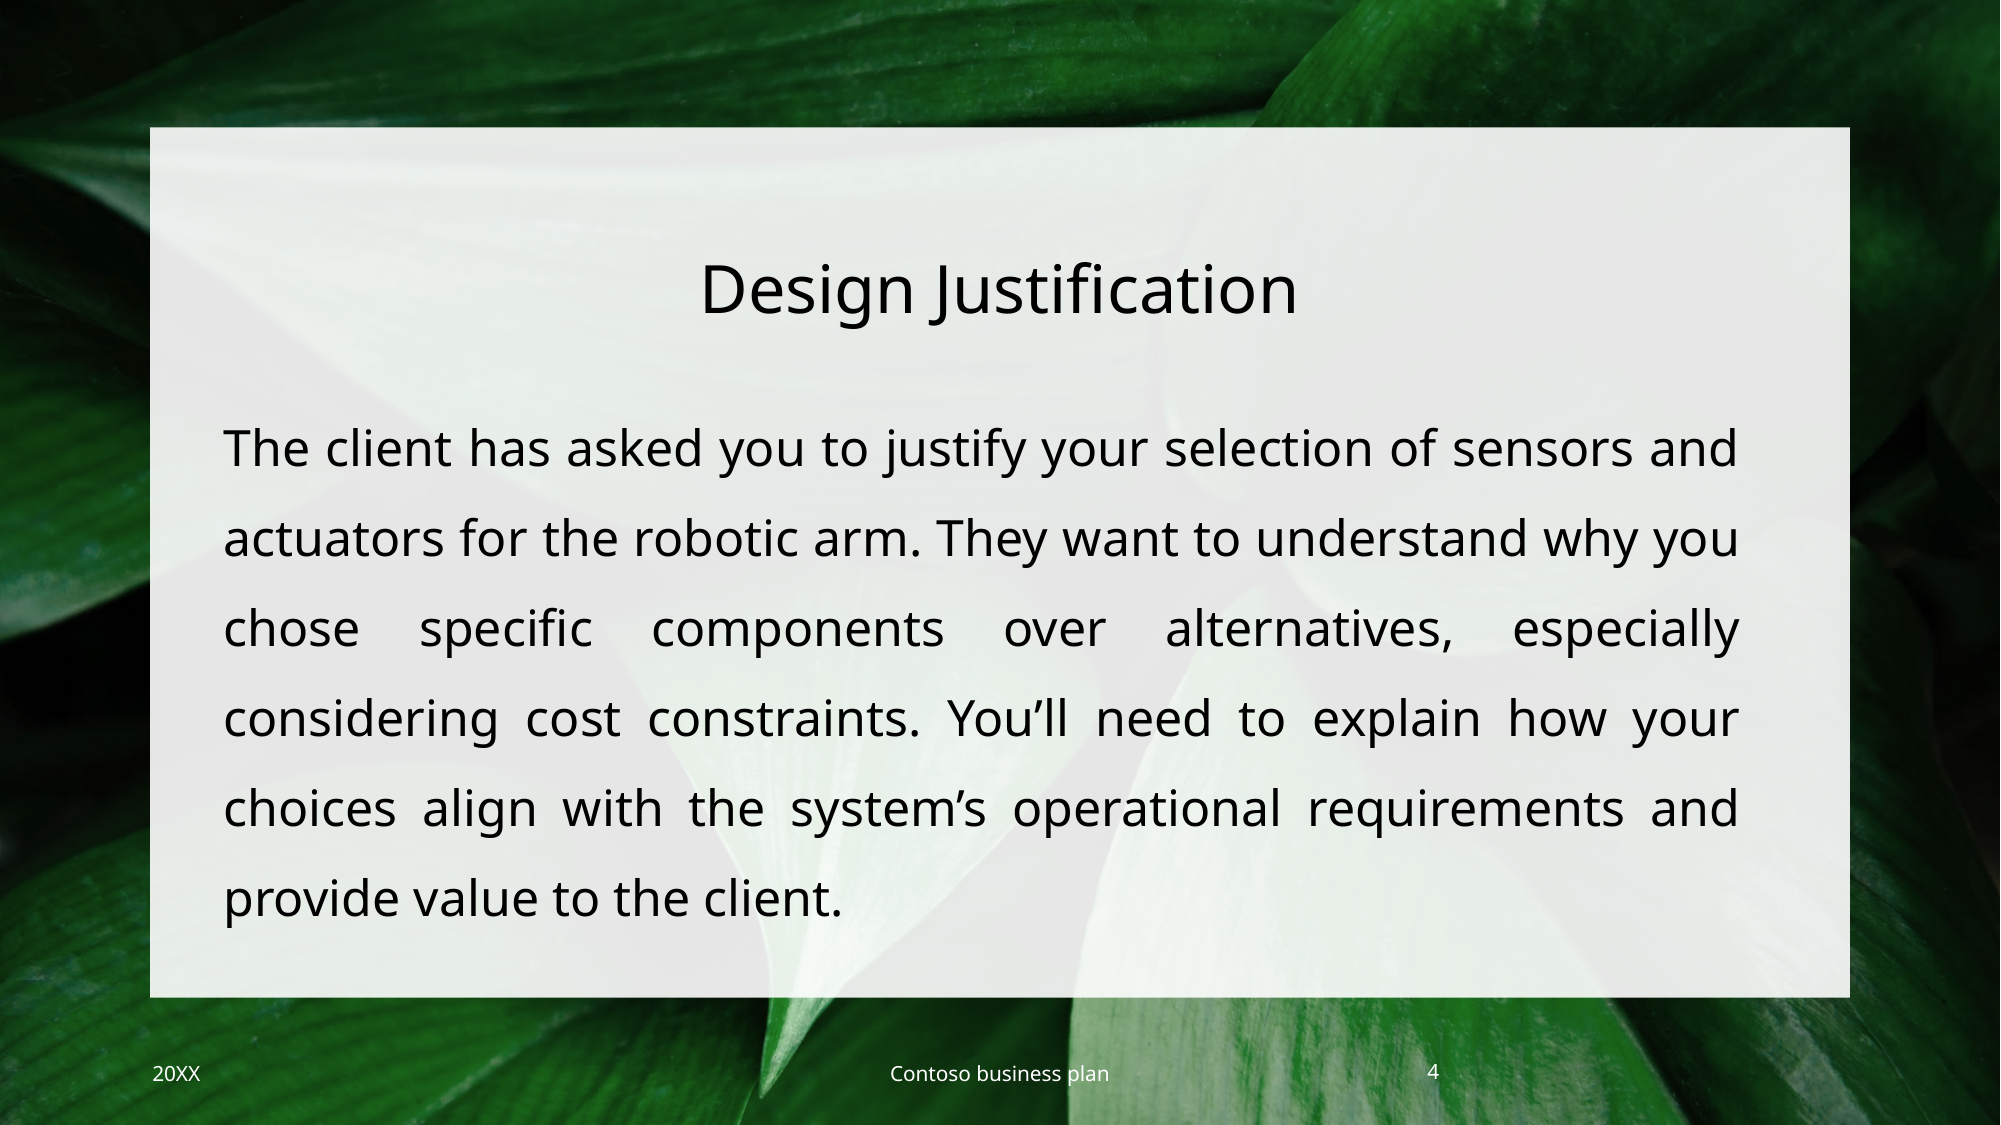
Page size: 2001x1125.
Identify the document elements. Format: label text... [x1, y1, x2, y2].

text_box Contoso business plan [662, 1042, 1338, 1103]
title Design Justification [174, 246, 1825, 339]
text_box 20XX [137, 1042, 588, 1103]
text_box 4 [1412, 1042, 1863, 1103]
list The client has asked you to justify your selection of sensors and actuators for the robotic arm. They want to understand why you chose specific components over alternatives, especially considering cost constraints. You’ll need to explain how your choices align with the system’s operational requirements and provide value to the client. [208, 378, 1773, 935]
